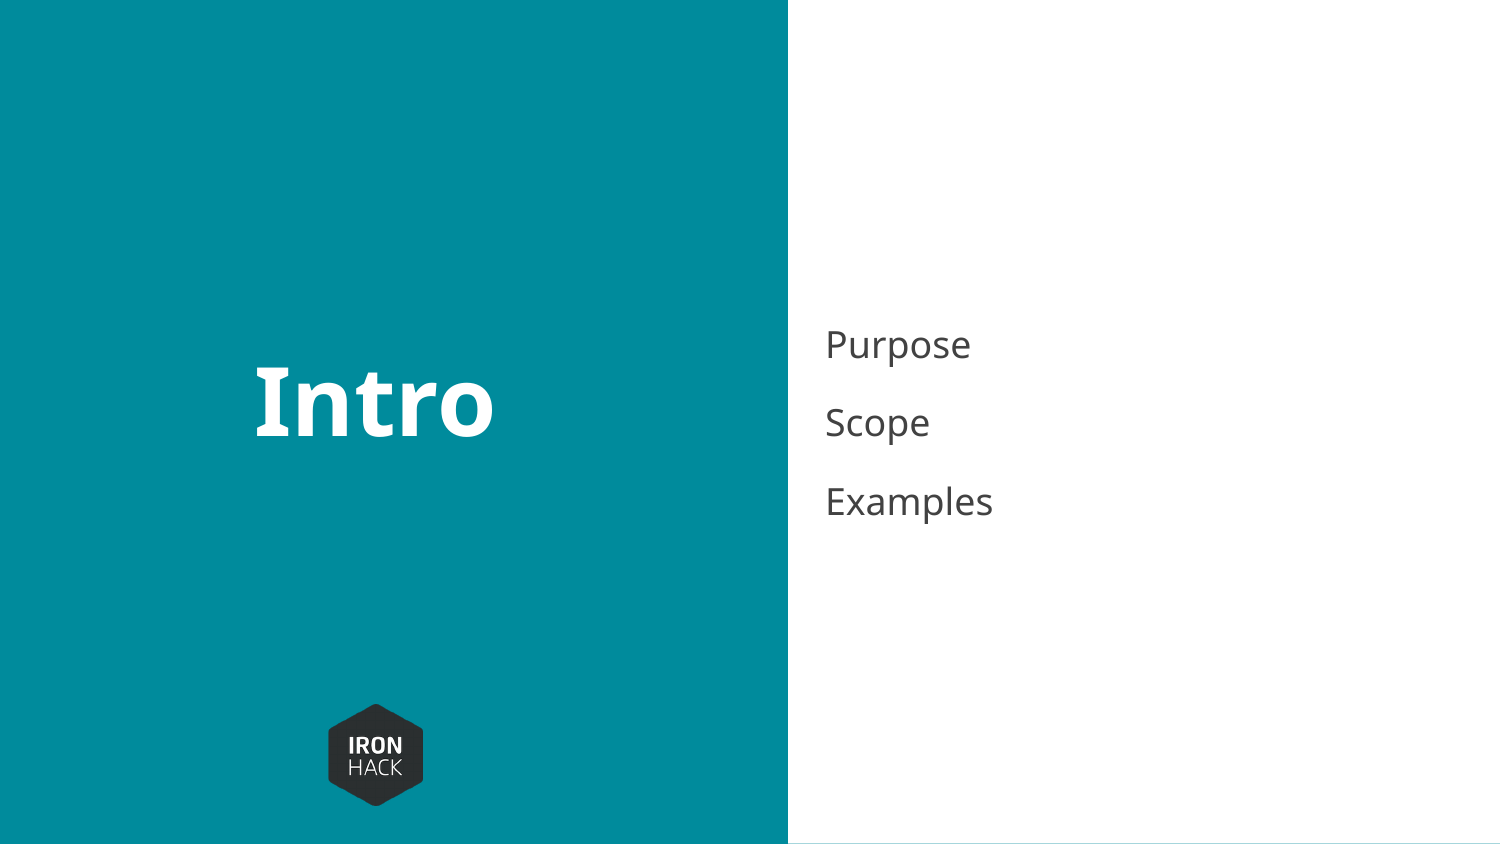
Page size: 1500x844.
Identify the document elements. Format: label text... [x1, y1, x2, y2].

picture [328, 704, 423, 806]
title Intro [43, 176, 708, 471]
list Purpose Scope Examples [810, 118, 1440, 725]
